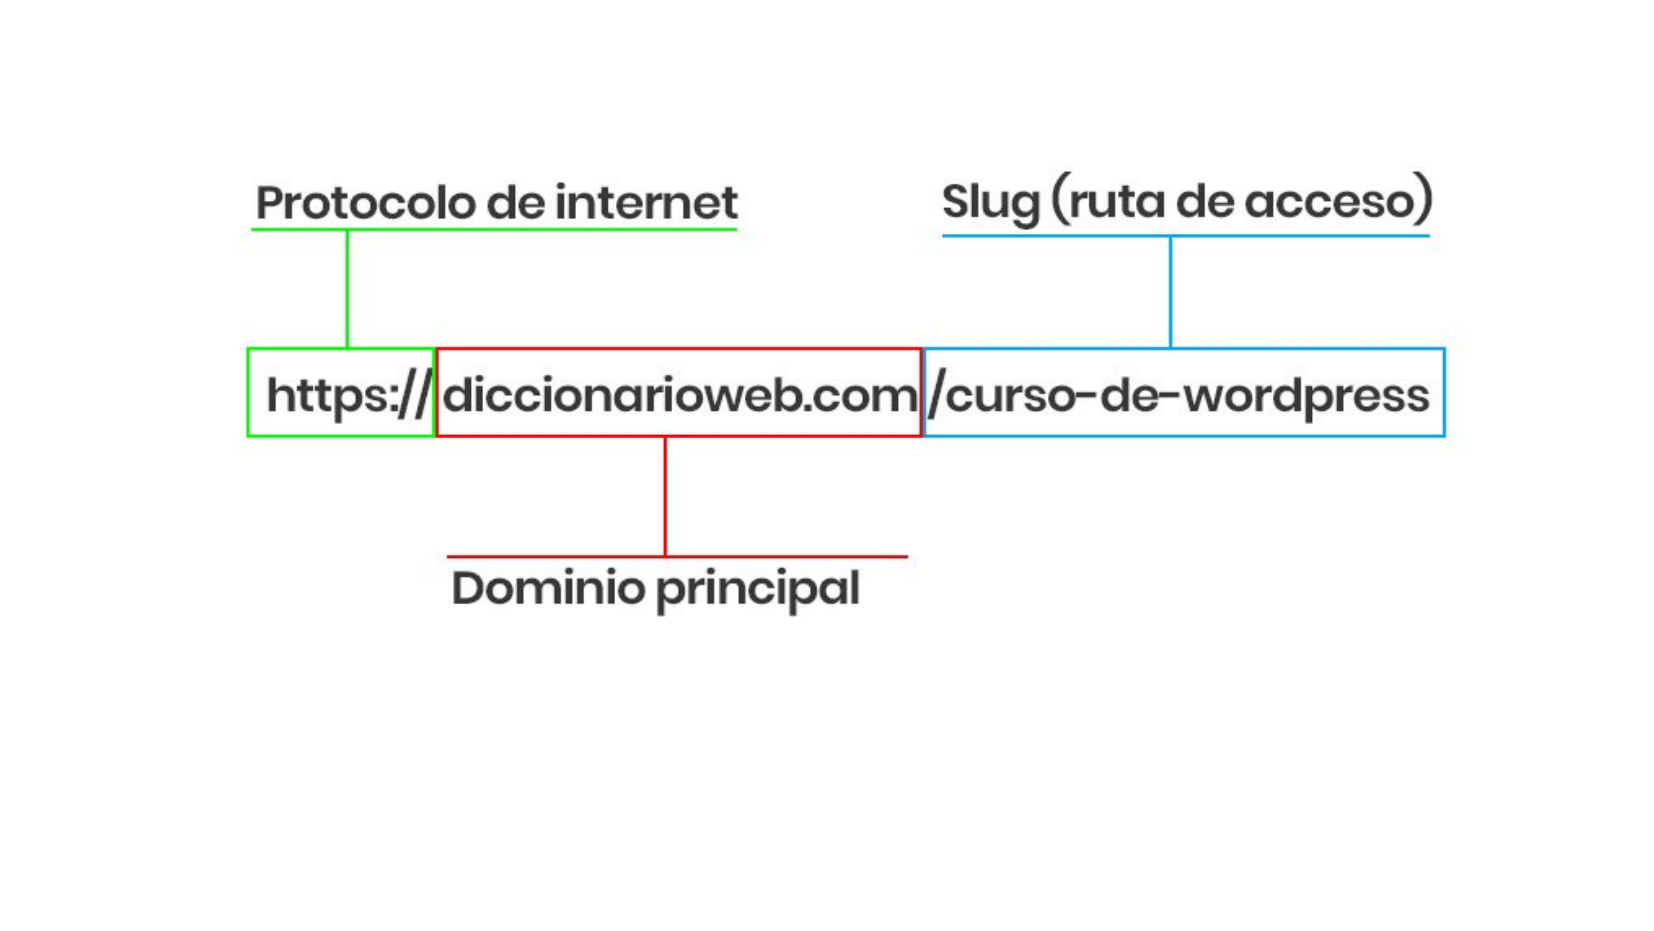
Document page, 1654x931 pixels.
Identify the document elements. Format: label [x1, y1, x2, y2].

picture [188, 103, 1492, 745]
